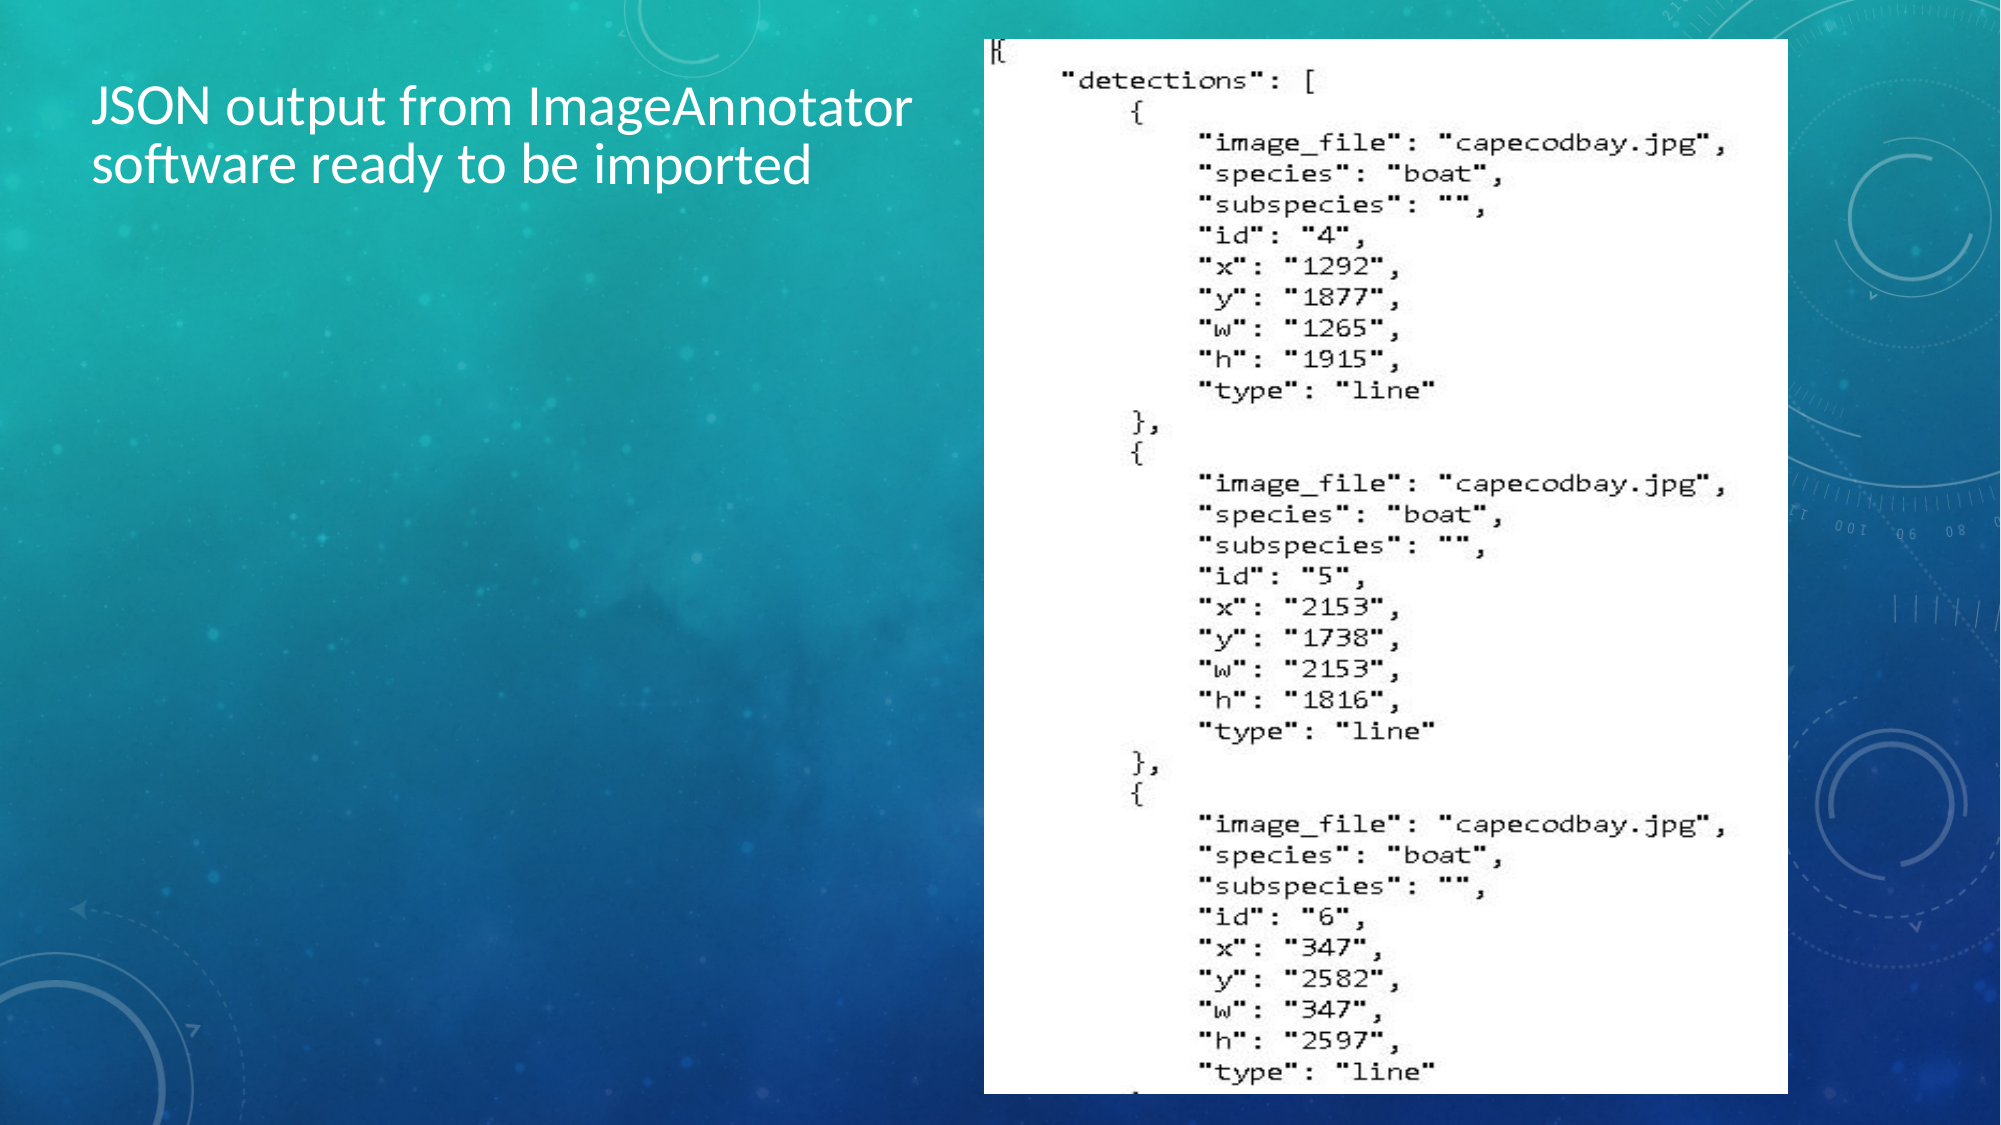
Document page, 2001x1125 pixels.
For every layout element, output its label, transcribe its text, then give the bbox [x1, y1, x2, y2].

text_box JSON output from ImageAnnotator software ready to be imported [76, 73, 985, 294]
picture [0, 0, 2001, 1125]
